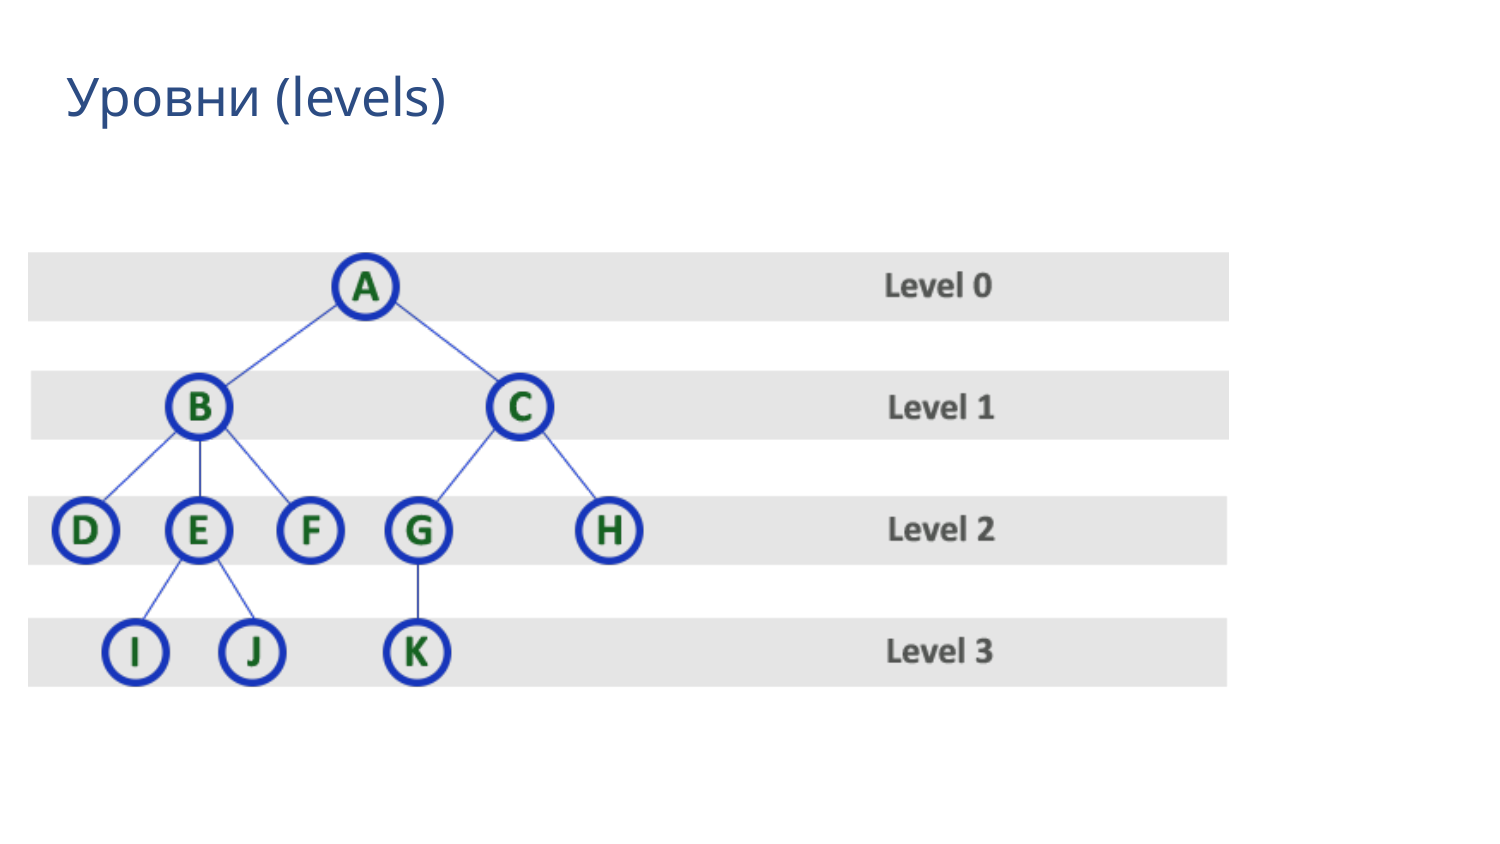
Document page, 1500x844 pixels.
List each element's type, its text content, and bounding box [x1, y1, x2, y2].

title Уровни (levels) [51, 48, 1449, 142]
picture [28, 215, 1229, 730]
